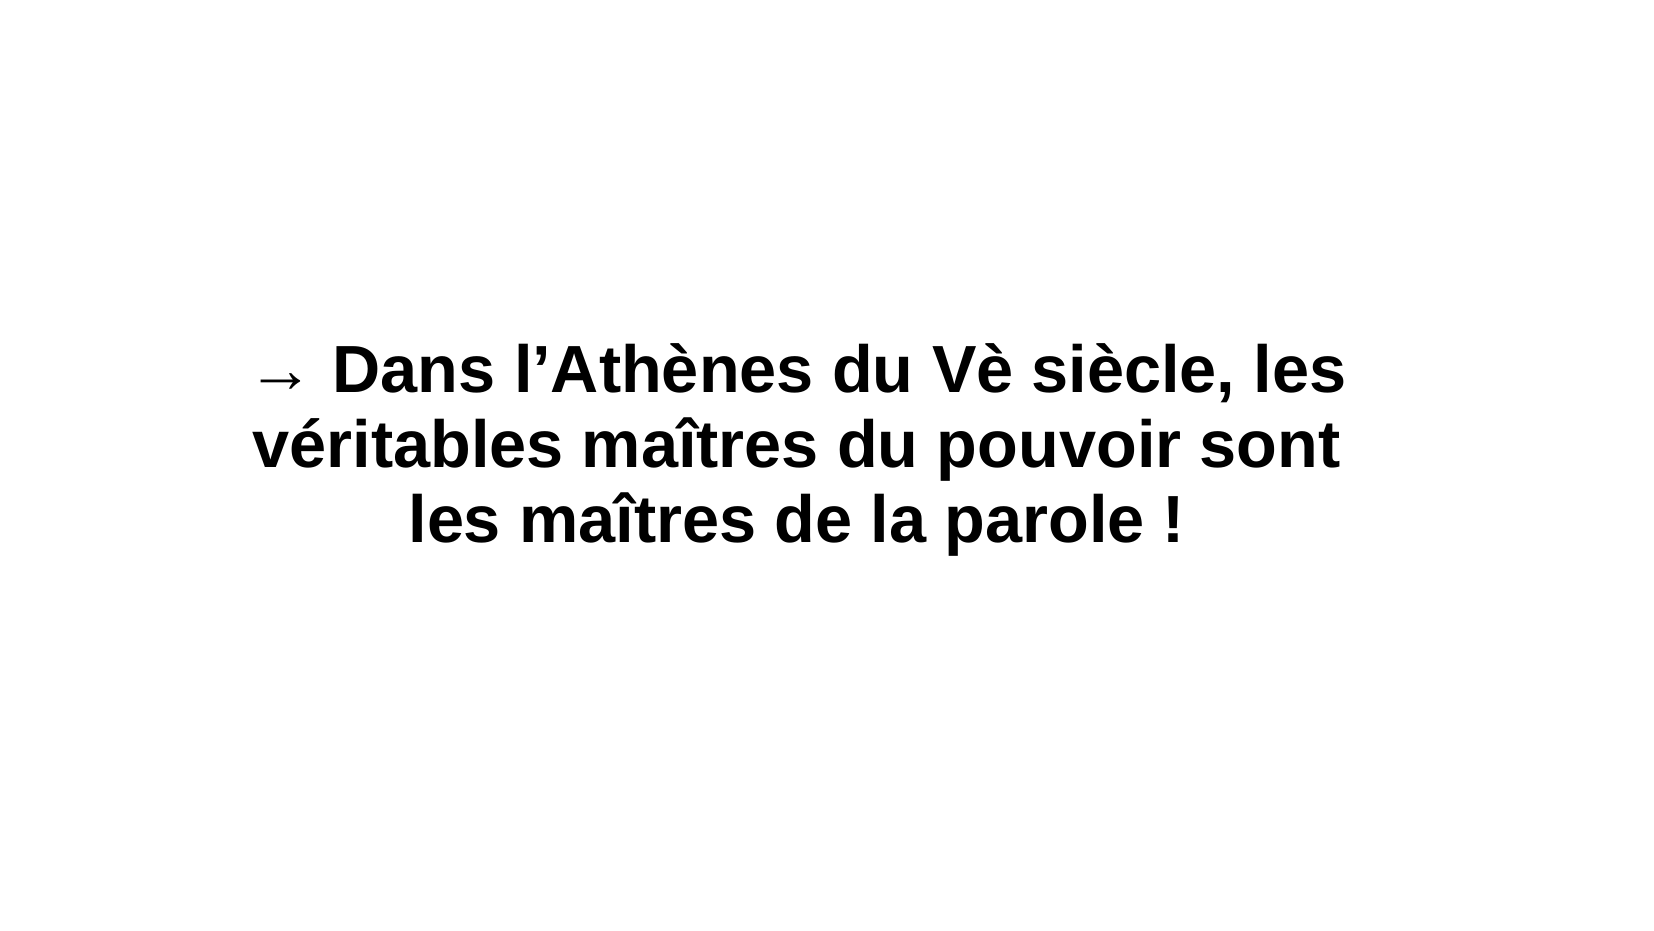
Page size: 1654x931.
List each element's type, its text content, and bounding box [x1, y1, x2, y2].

text_box → Dans l’Athènes du Vè siècle, les véritables maîtres du pouvoir sont les maîtres de la parole ! [206, 324, 1388, 564]
